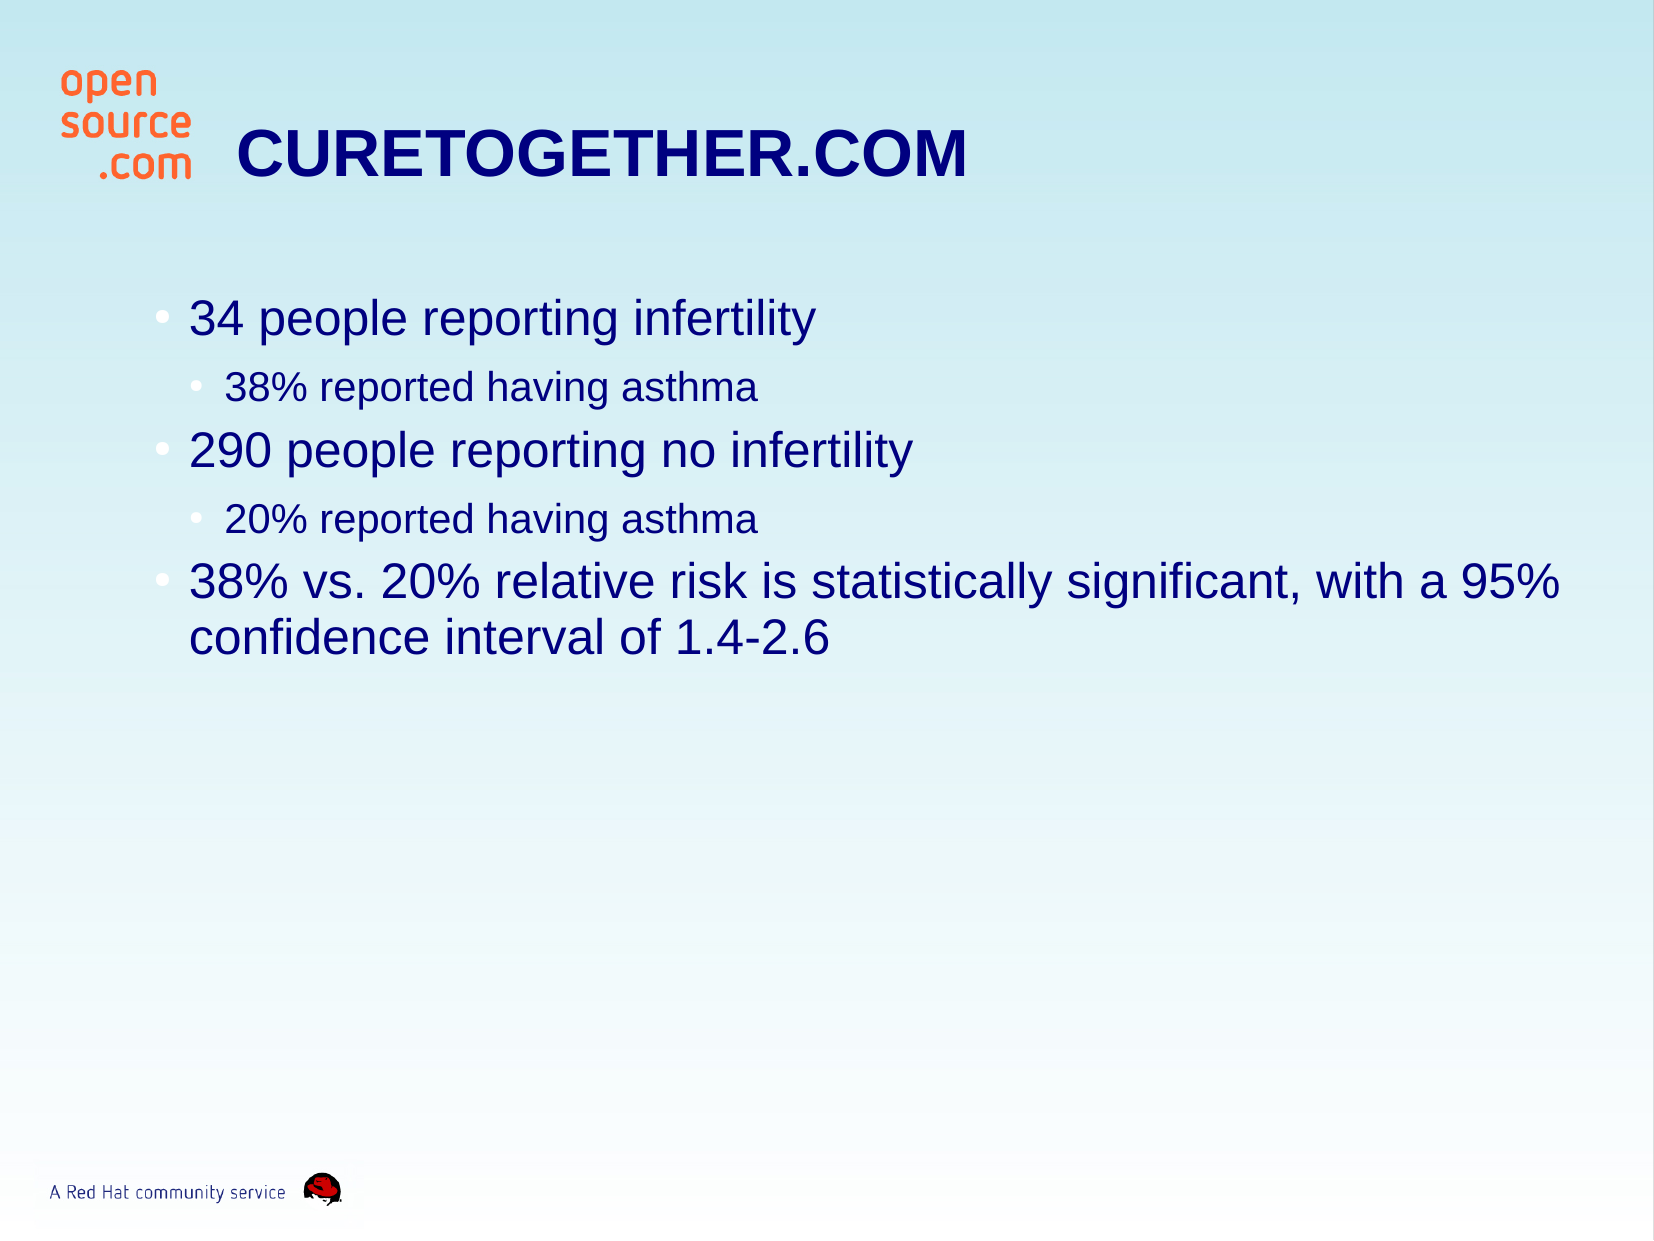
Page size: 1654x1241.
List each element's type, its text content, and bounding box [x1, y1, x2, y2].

list 34 people reporting infertility 38% reported having asthma 290 people reporting no infertility 20% reported having asthma 38% vs. 20% relative risk is statistically significant, with a 95% confidence interval of 1.4-2.6 [82, 290, 1571, 666]
title CURETOGETHER.COM [236, 49, 1654, 257]
picture [0, 0, 1654, 1241]
